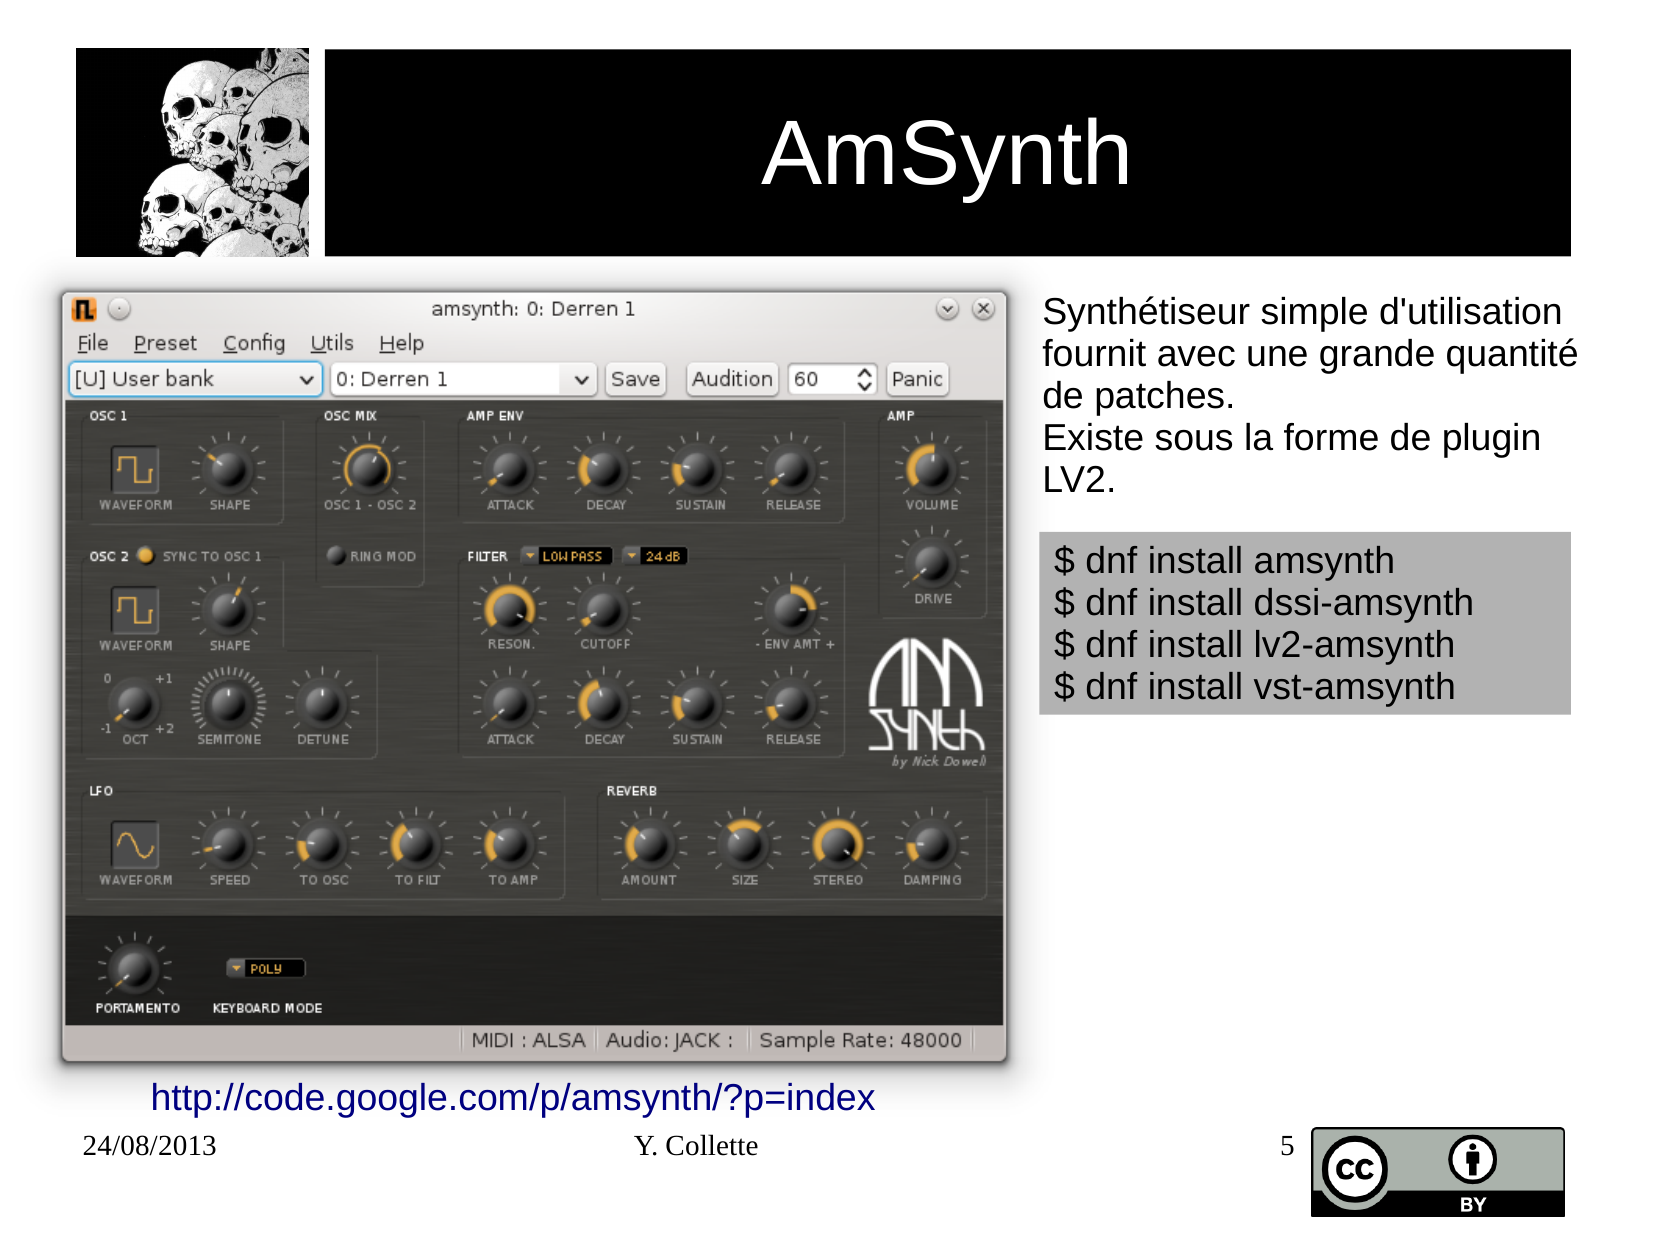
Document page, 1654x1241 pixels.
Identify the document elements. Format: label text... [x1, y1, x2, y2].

picture [1311, 1127, 1565, 1217]
title AmSynth [324, 49, 1571, 257]
text_box Synthétiseur simple d'utilisation fournit avec une grande quantité de patches. Existe sous la forme de plugin LV2. [1027, 283, 1619, 509]
text_box $ dnf install amsynth $ dnf install dssi-amsynth $ dnf install lv2-amsynth $ dnf install vst-amsynth [1039, 531, 1571, 715]
text_box http://code.google.com/p/amsynth/?p=index [135, 1068, 904, 1126]
picture [0, 48, 1069, 1124]
